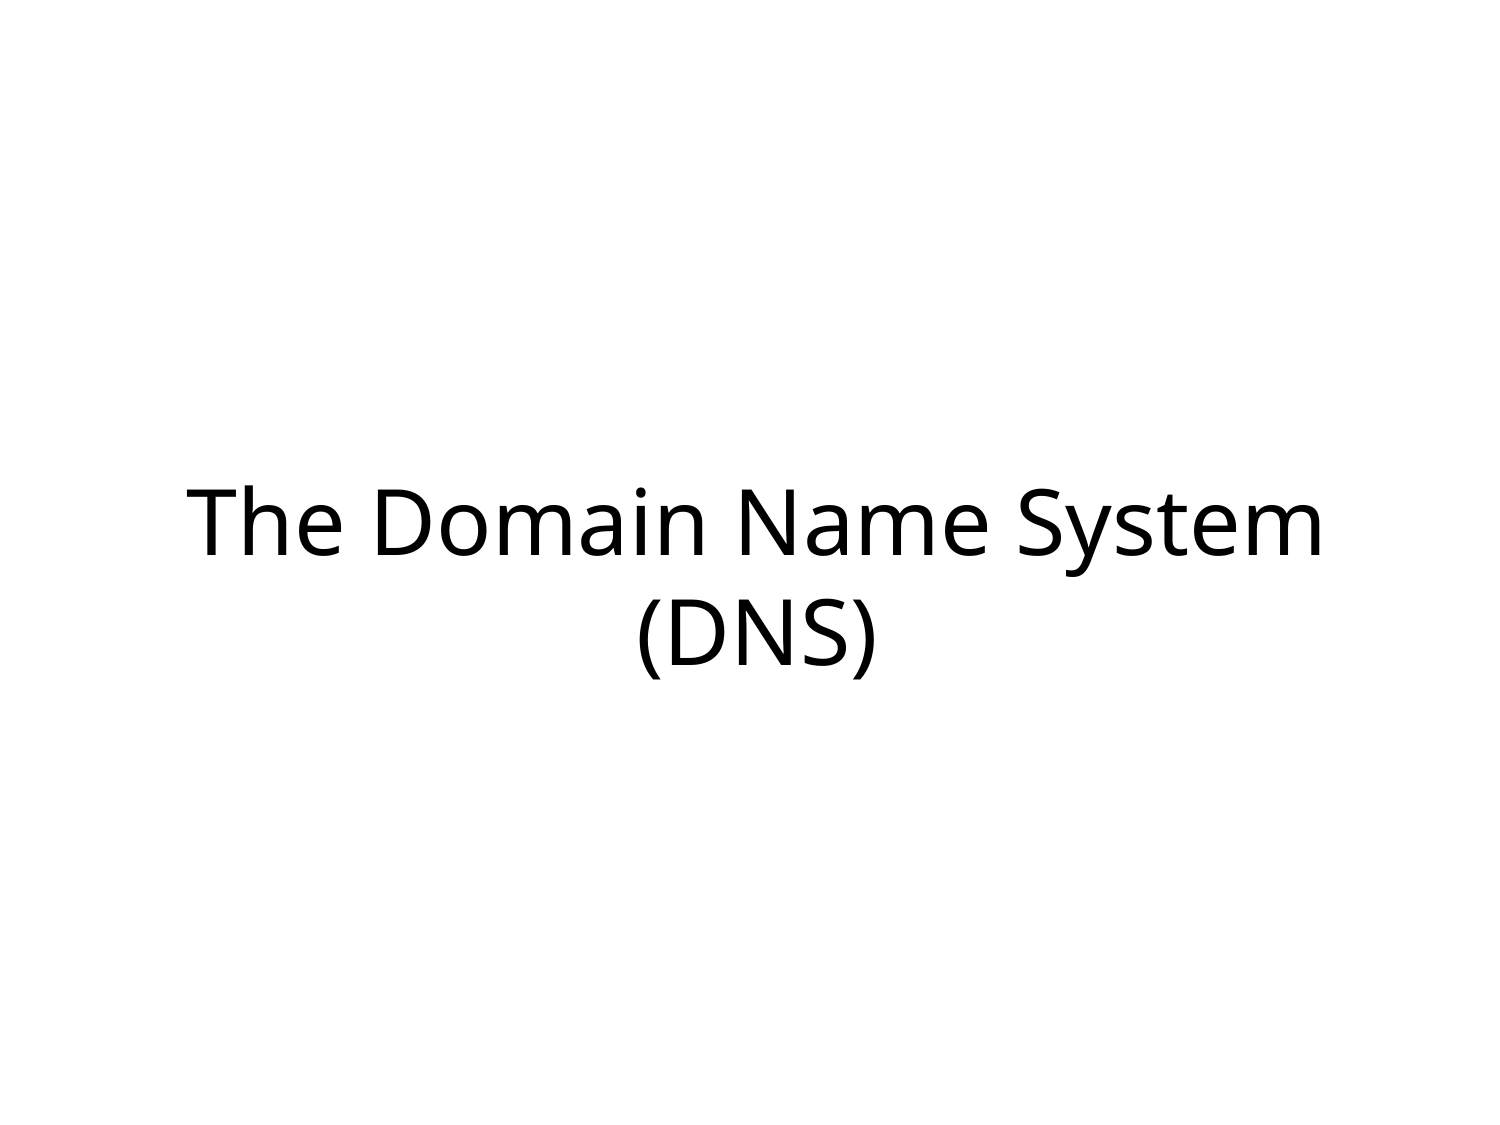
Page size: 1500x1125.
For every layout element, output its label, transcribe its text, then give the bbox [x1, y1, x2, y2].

title The Domain Name System (DNS) [124, 463, 1391, 684]
